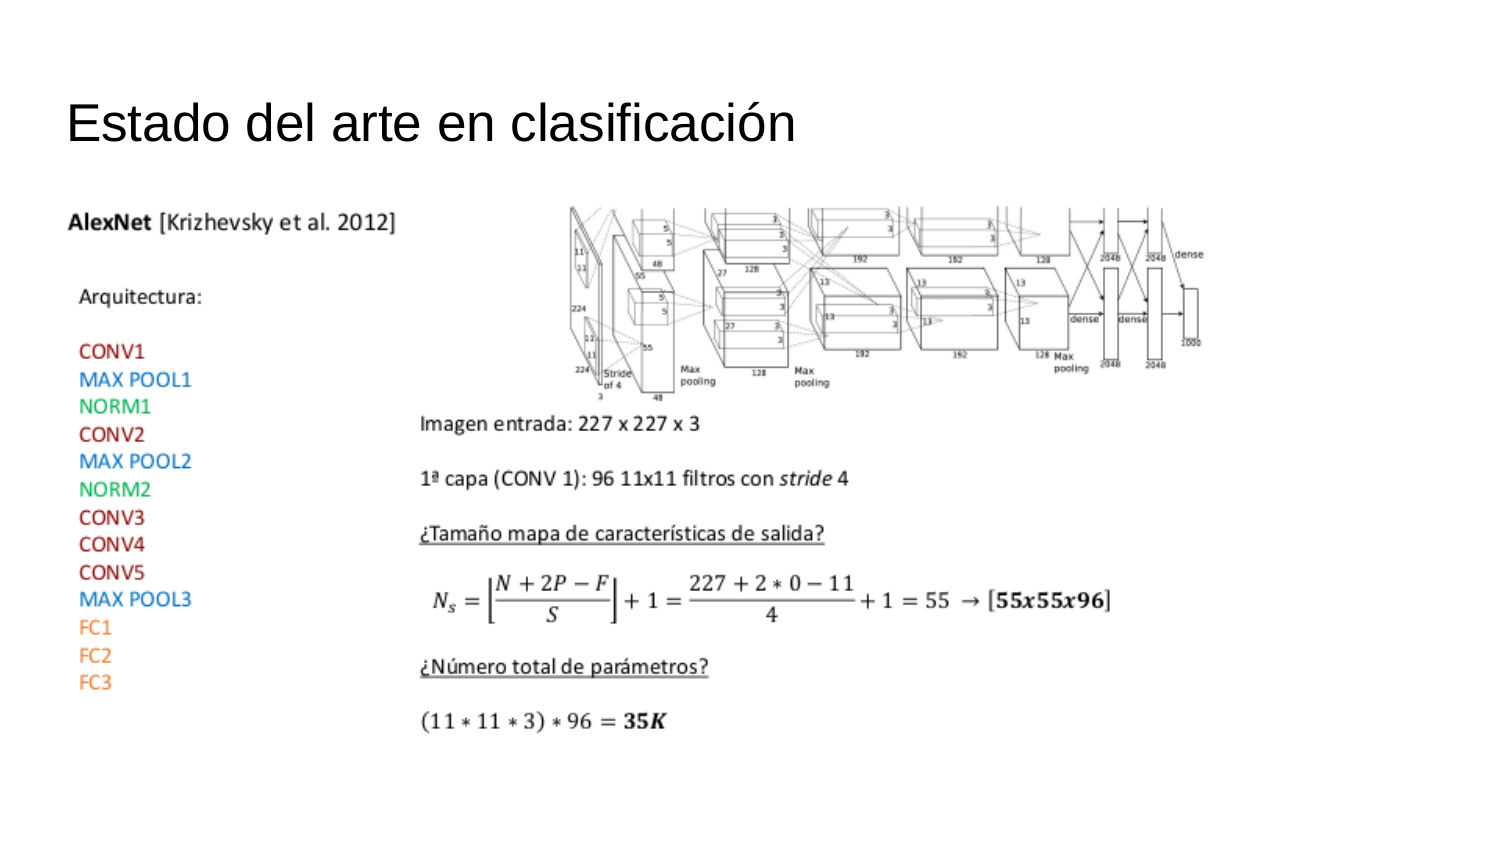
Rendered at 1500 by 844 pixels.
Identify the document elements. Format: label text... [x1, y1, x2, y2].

picture [51, 188, 1213, 743]
title Estado del arte en clasificación [51, 72, 1449, 167]
